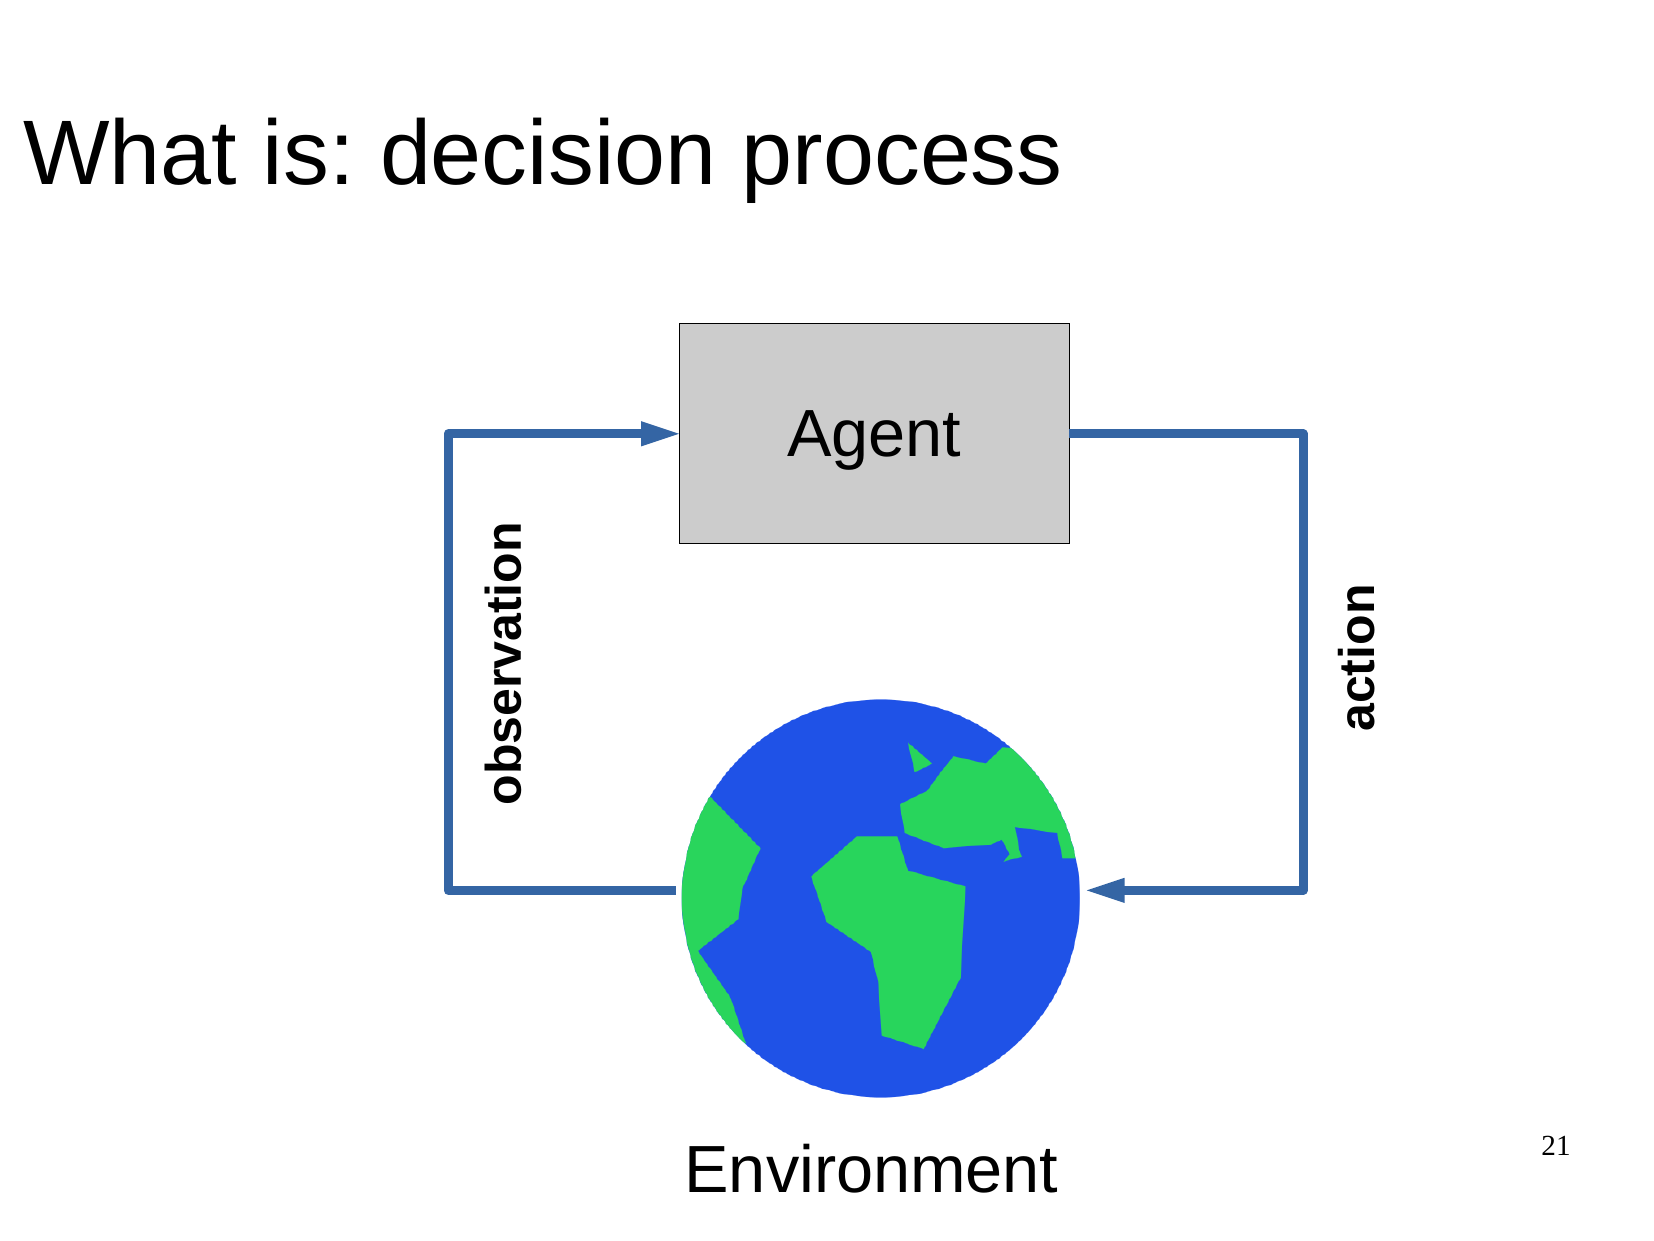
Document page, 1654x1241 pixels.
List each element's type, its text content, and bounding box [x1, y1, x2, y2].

text_box Agent [679, 323, 1070, 544]
text_box Environment [600, 1124, 1143, 1214]
text_box observation [468, 507, 540, 821]
picture [555, 654, 1206, 1142]
text_box action [1321, 569, 1393, 747]
title What is: decision process [23, 49, 1512, 257]
